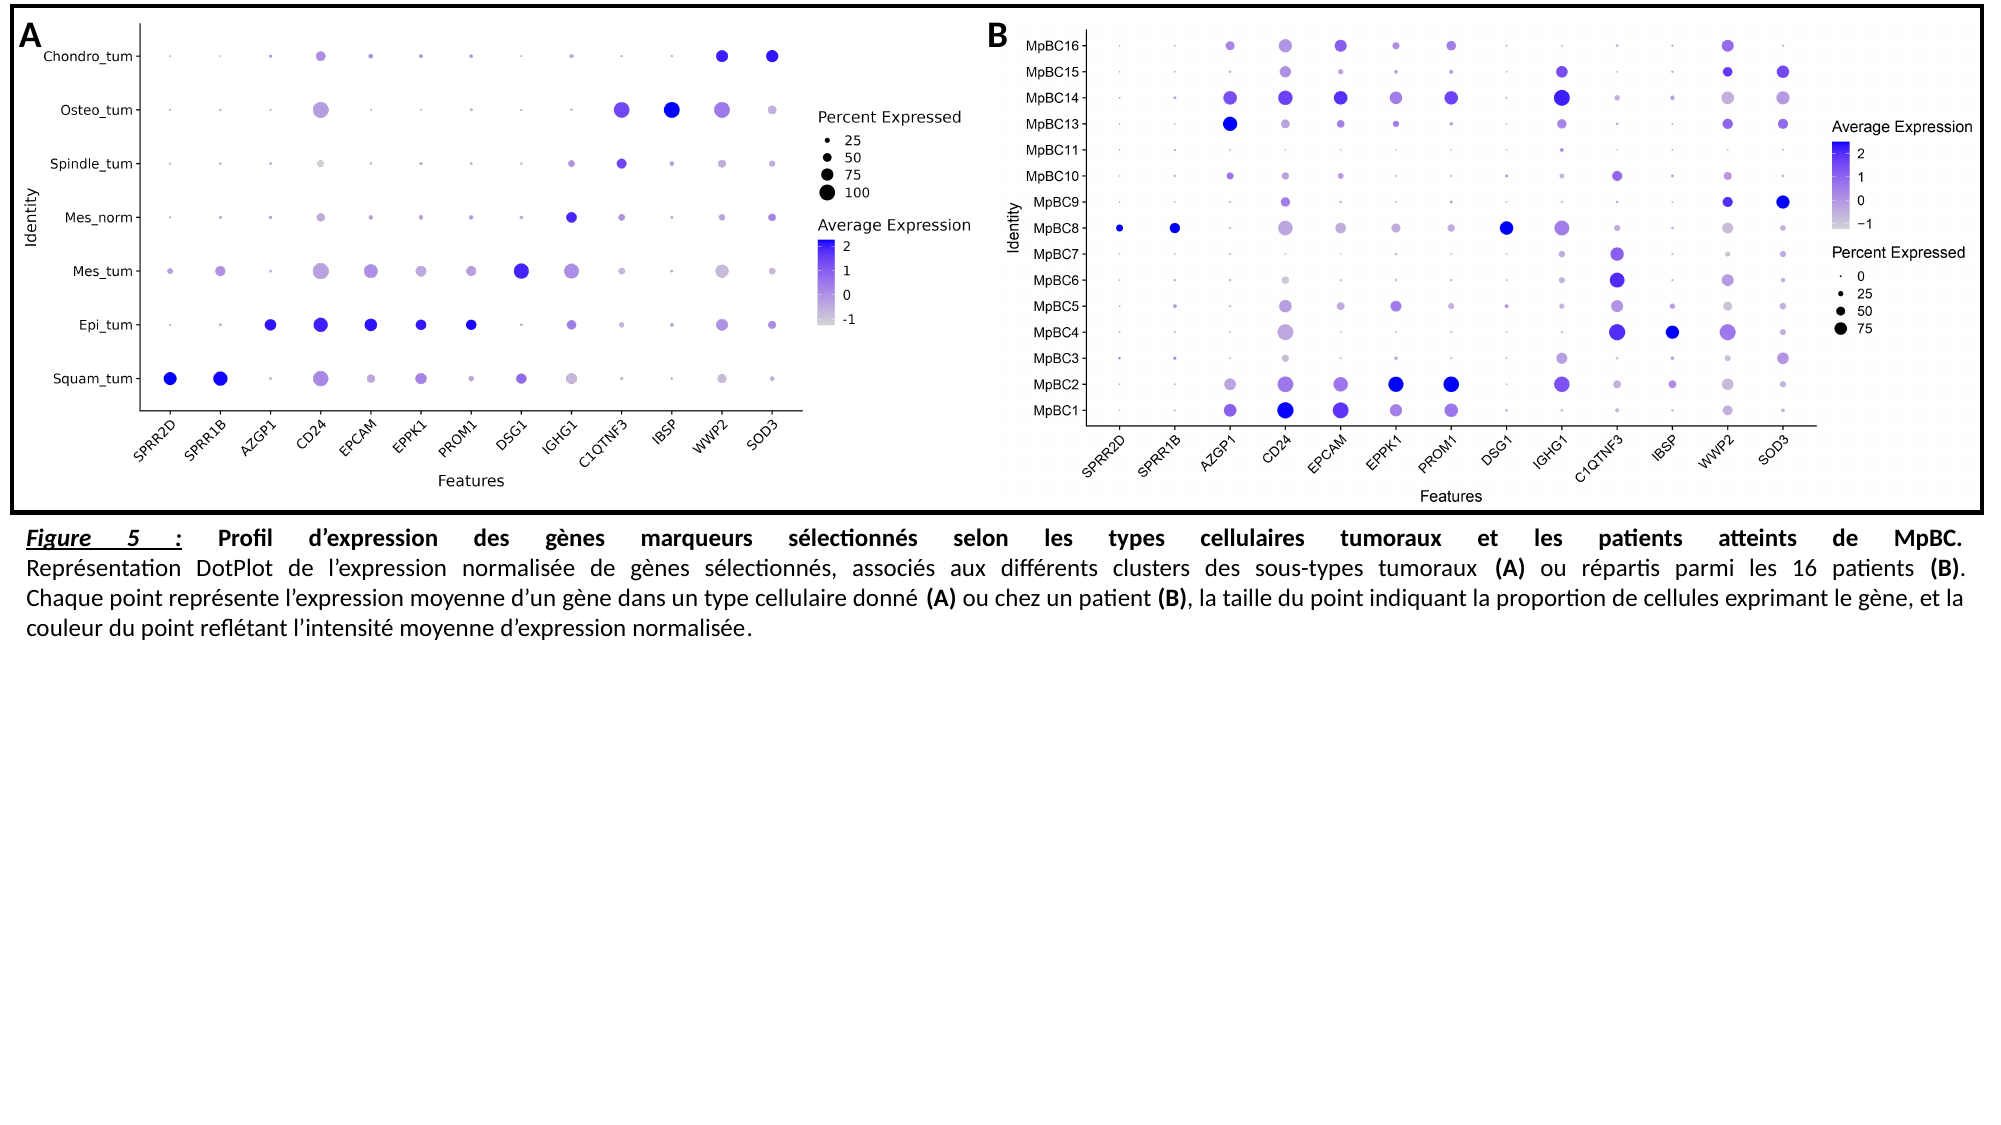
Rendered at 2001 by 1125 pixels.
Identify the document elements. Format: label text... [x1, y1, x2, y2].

picture [999, 22, 1980, 510]
text_box Figure 5 : Profil d’expression des gènes marqueurs sélectionnés selon les types cellulaires tumoraux et les patients atteints de MpBC. Représentation DotPlot de l’expression normalisée de gènes sélectionnés, associés aux différents clusters des sous-types tumoraux (A) ou répartis parmi les 16 patients (B). Chaque point représente l’expression moyenne d’un gène dans un type cellulaire donné (A) ou chez un patient (B), la taille du point indiquant la proportion de cellules exprimant le gène, et la couleur du point reflétant l’intensité moyenne d’expression normalisée. [11, 515, 1981, 649]
text_box A [4, 2, 52, 63]
text_box B [972, 2, 1021, 63]
picture [17, 16, 979, 497]
